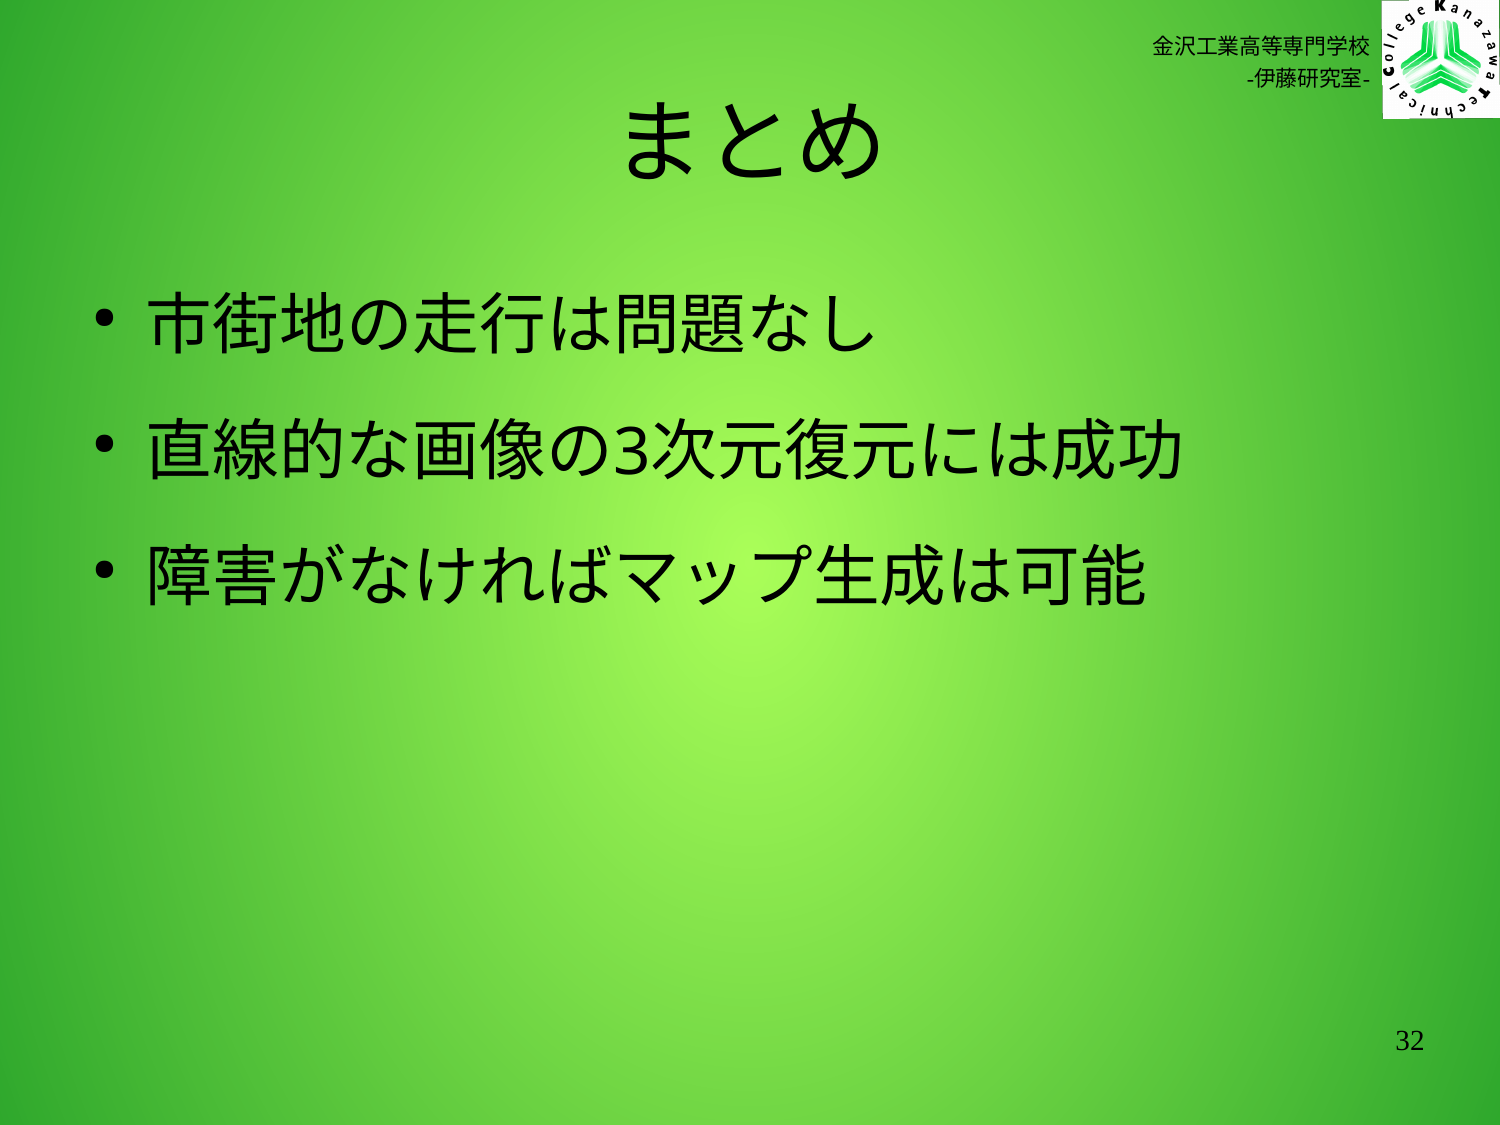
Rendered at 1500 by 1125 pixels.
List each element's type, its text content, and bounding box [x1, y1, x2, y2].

picture [1382, 0, 1500, 118]
title まとめ [75, 42, 1426, 229]
list 市街地の走行は問題なし 直線的な画像の3次元復元には成功 障害がなければマップ生成は可能 [75, 271, 1426, 924]
